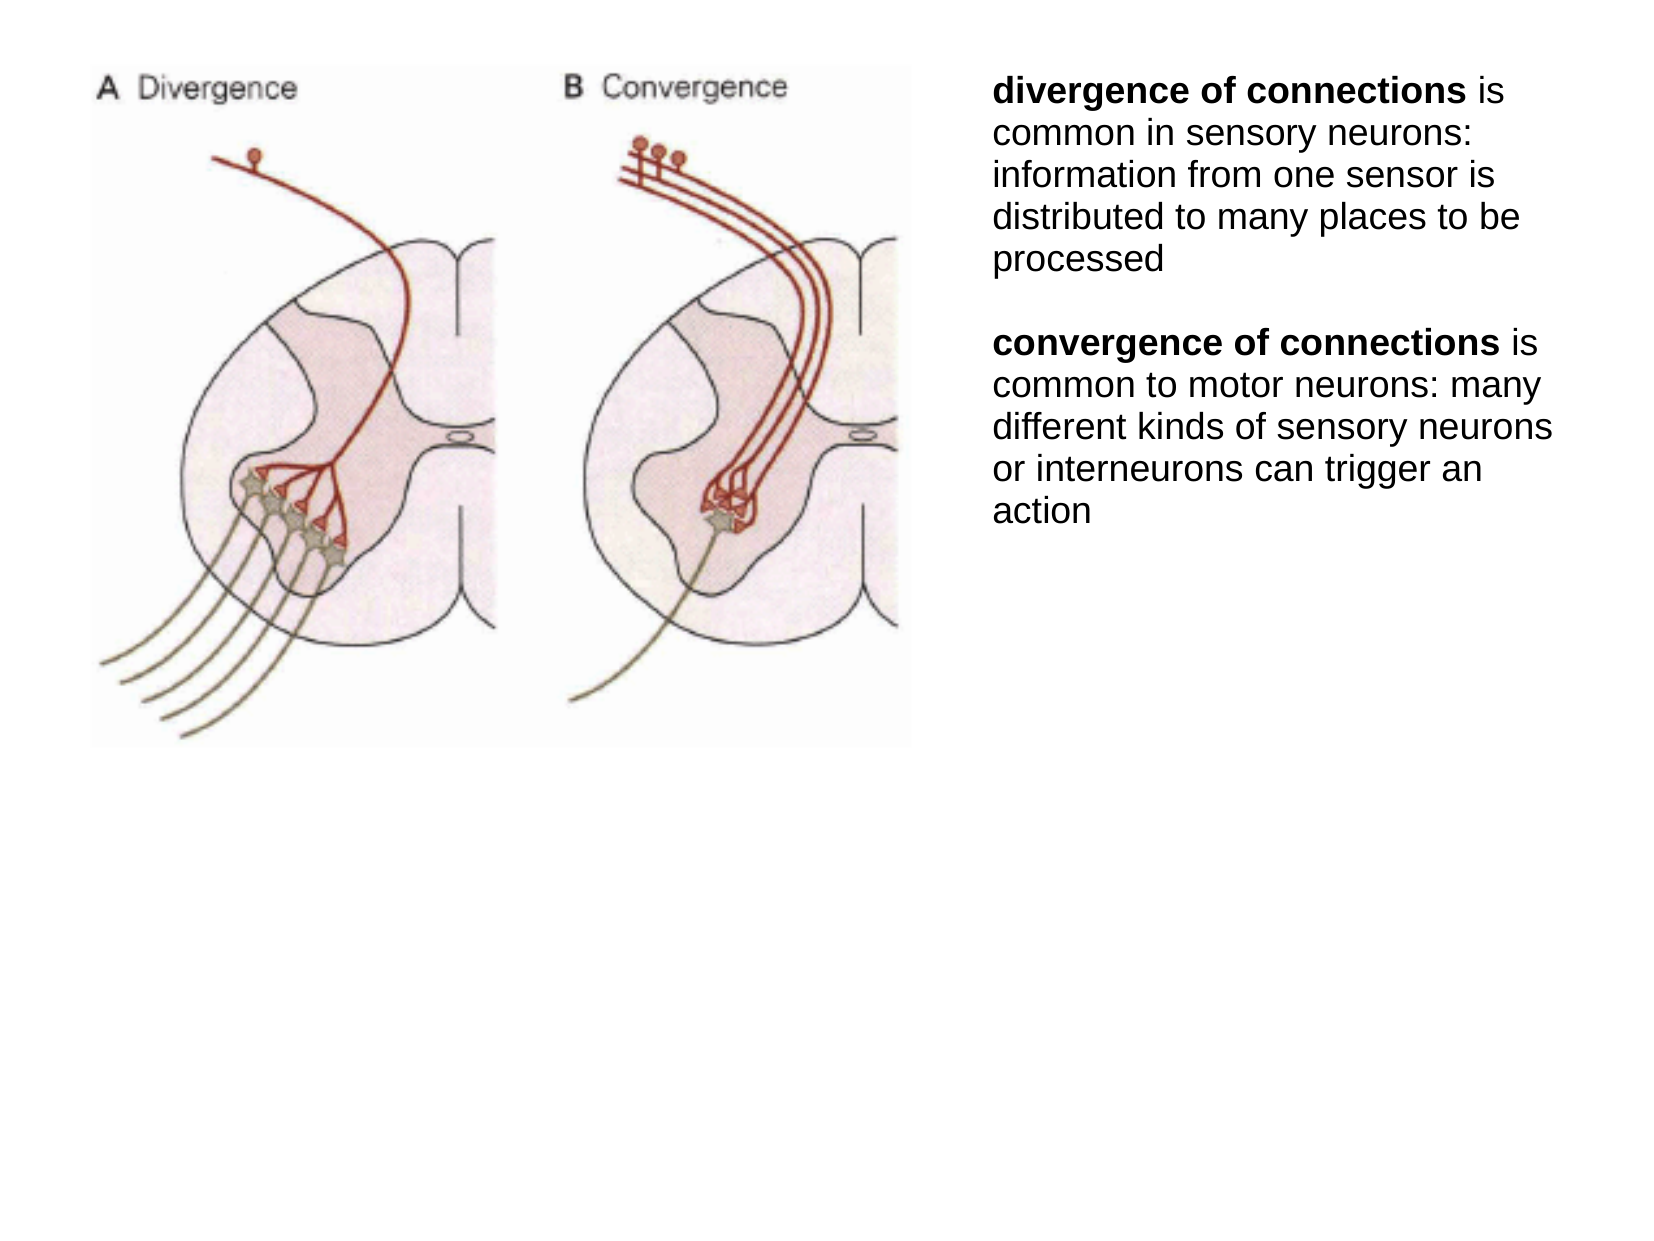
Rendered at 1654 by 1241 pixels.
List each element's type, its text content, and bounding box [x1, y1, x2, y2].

text_box divergence of connections is common in sensory neurons: information from one sensor is distributed to many places to be processed convergence of connections is common to motor neurons: many different kinds of sensory neurons or interneurons can trigger an action [977, 62, 1601, 539]
picture [43, 46, 938, 758]
